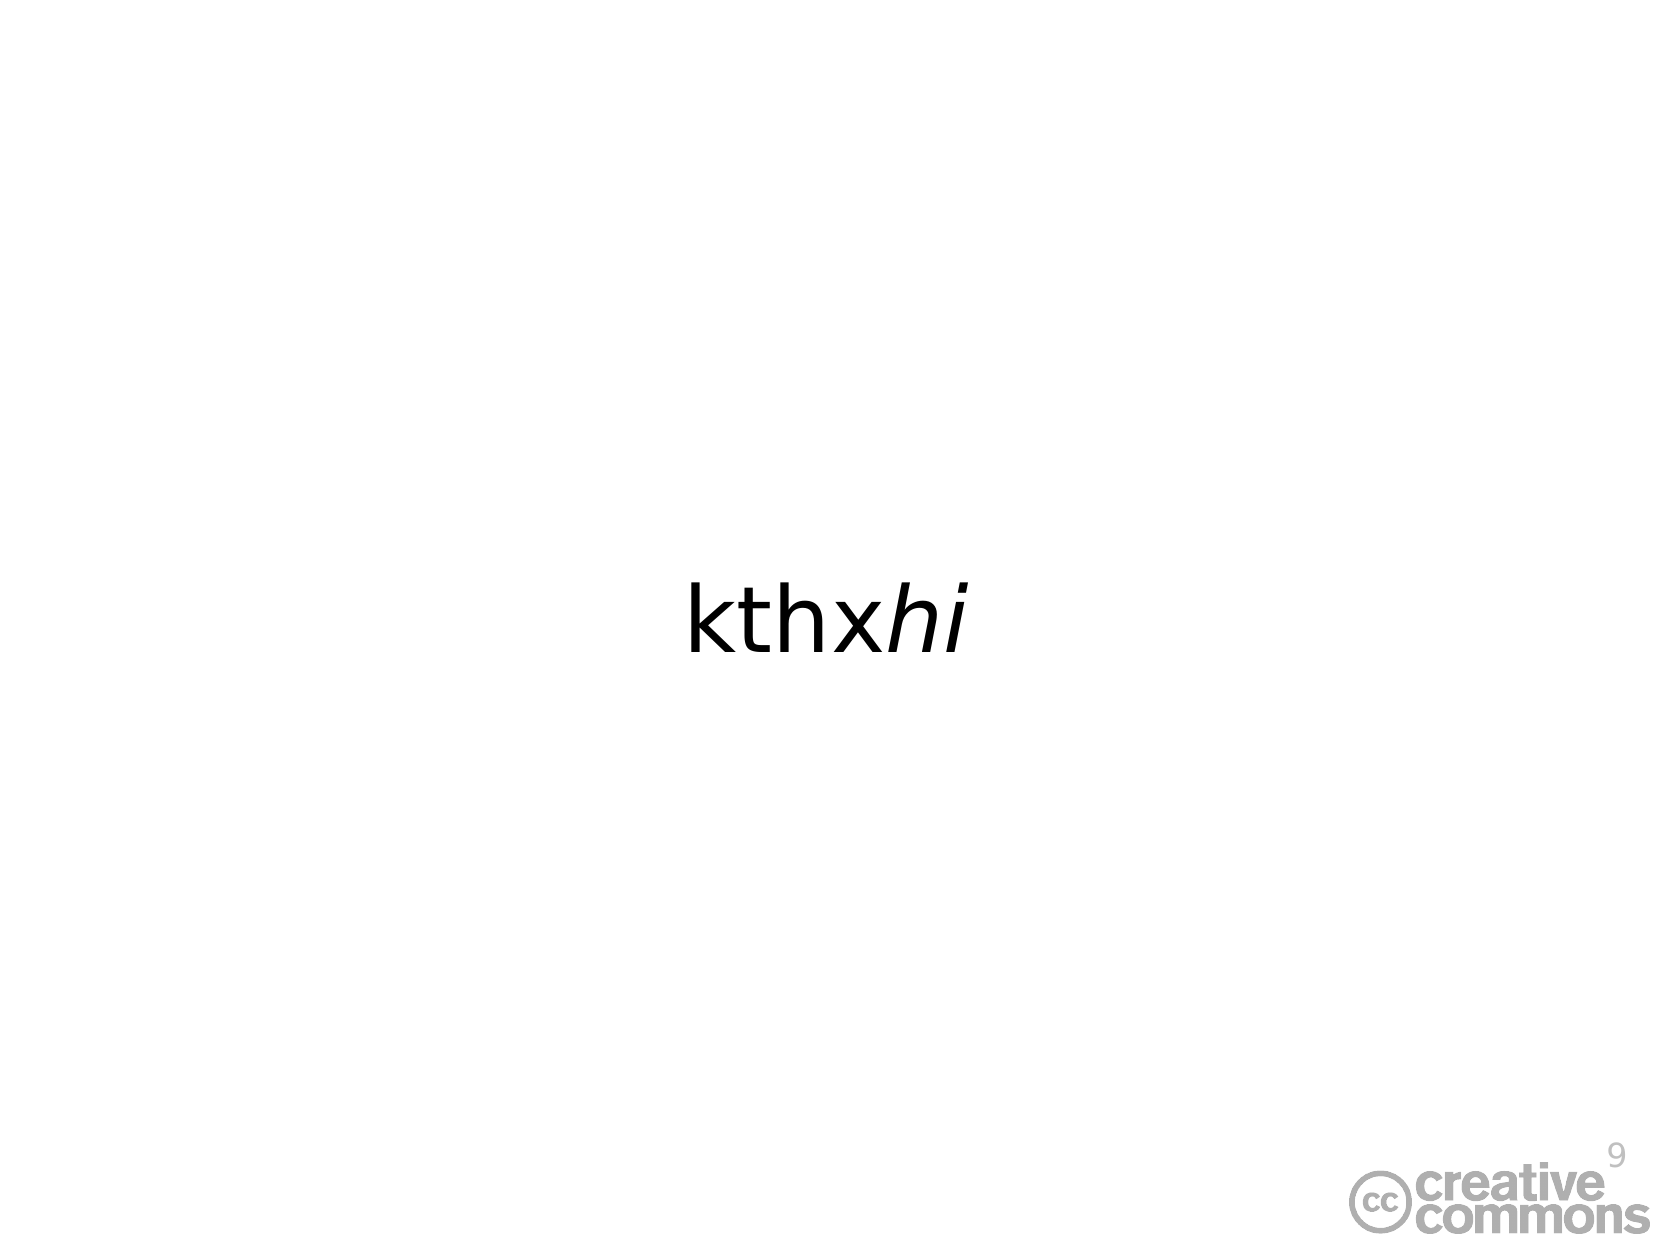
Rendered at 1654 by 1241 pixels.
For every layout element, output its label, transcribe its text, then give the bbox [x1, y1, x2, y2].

title kthxhi [82, 459, 1571, 781]
picture [1349, 1162, 1650, 1234]
